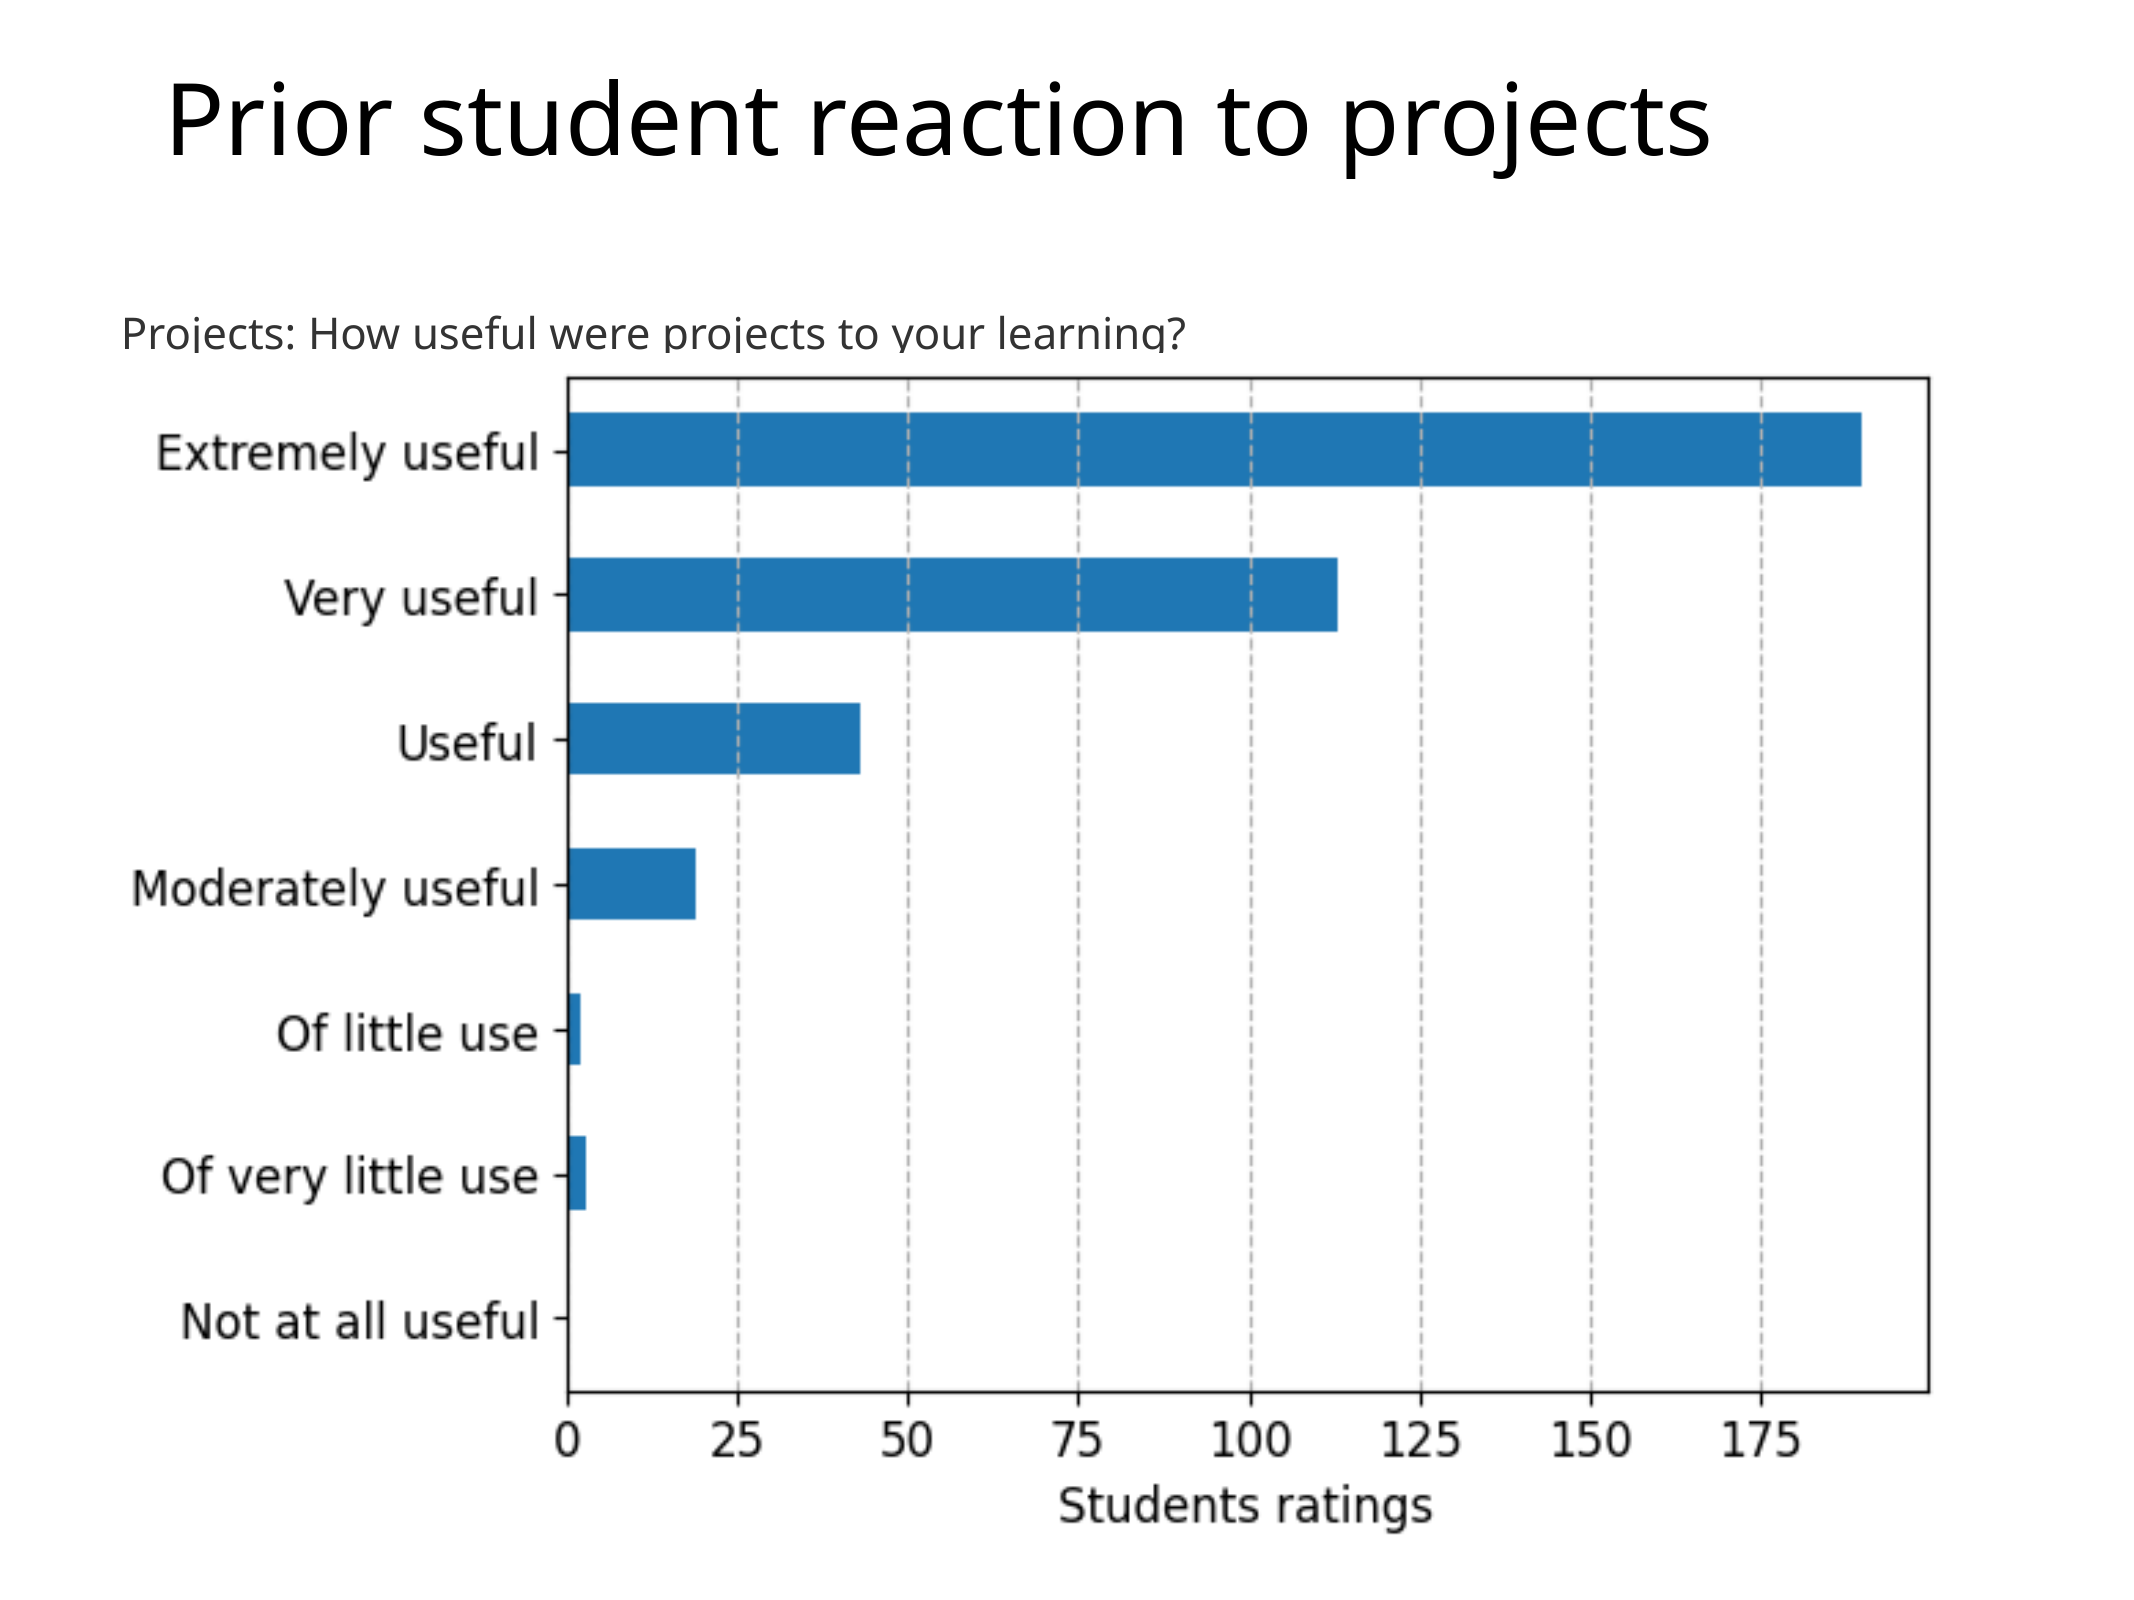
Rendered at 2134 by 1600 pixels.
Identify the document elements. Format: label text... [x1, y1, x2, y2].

text_box Prior student reaction to projects [156, 41, 1977, 190]
text_box Projects: How useful were projects to your learning? [112, 264, 1196, 353]
picture [104, 353, 1953, 1559]
